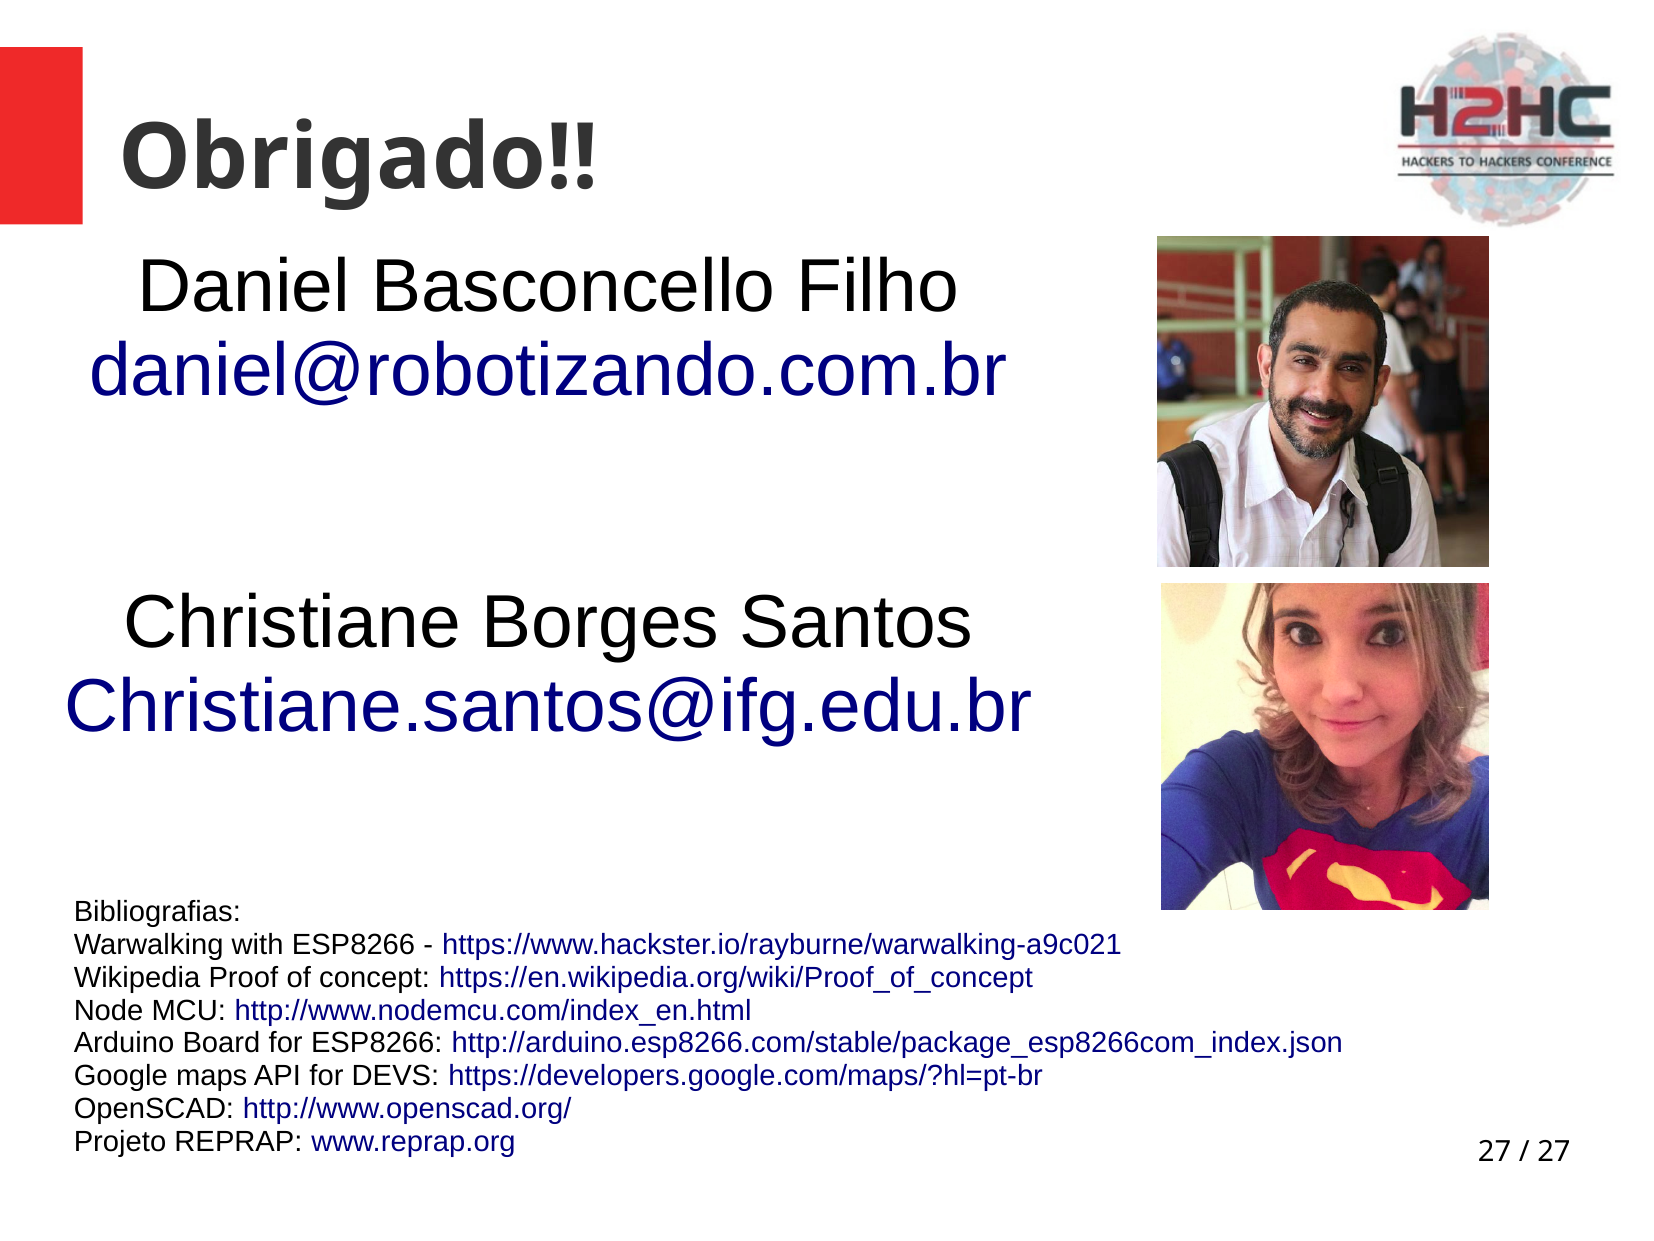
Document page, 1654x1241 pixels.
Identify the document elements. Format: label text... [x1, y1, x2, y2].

picture [1157, 236, 1489, 567]
picture [1161, 583, 1489, 910]
title Obrigado!! [118, 49, 1571, 257]
text_box Daniel Basconcello Filho daniel@robotizando.com.br Christiane Borges Santos Christiane.santos@ifg.edu.br [49, 236, 1099, 903]
text_box Bibliografias: Warwalking with ESP8266 - https://www.hackster.io/rayburne/warwalking-a9c021 Wikipedia Proof of concept: https://en.wikipedia.org/wiki/Proof_of_concept Node MCU: http://www.nodemcu.com/index_en.html Arduino Board for ESP8266: http://arduino.esp8266.com/stable/package_esp8266com_index.json Google maps API for DEVS: https://developers.google.com/maps/?hl=pt-br OpenSCAD: http://www.openscad.org/ Projeto REPRAP: www.reprap.org [59, 887, 1579, 1241]
picture [1299, 11, 1654, 248]
